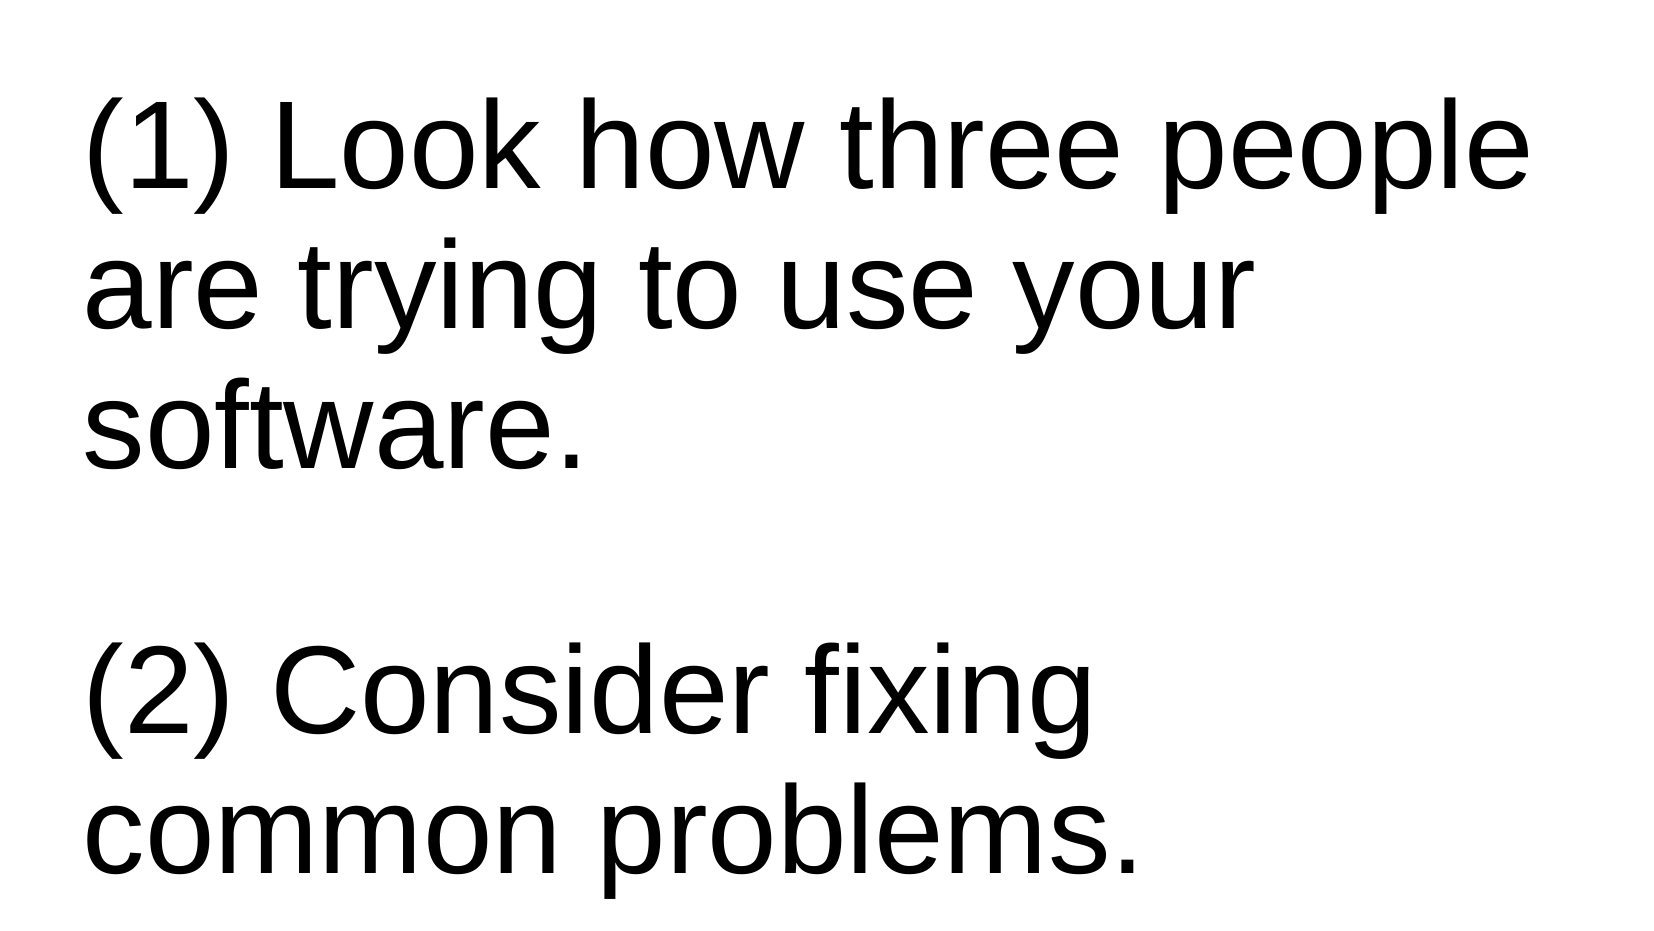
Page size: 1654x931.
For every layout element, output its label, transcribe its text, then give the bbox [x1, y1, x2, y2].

subtitle (1) Look how three people are trying to use your software. (2) Consider fixing common problems. [82, 75, 1571, 900]
